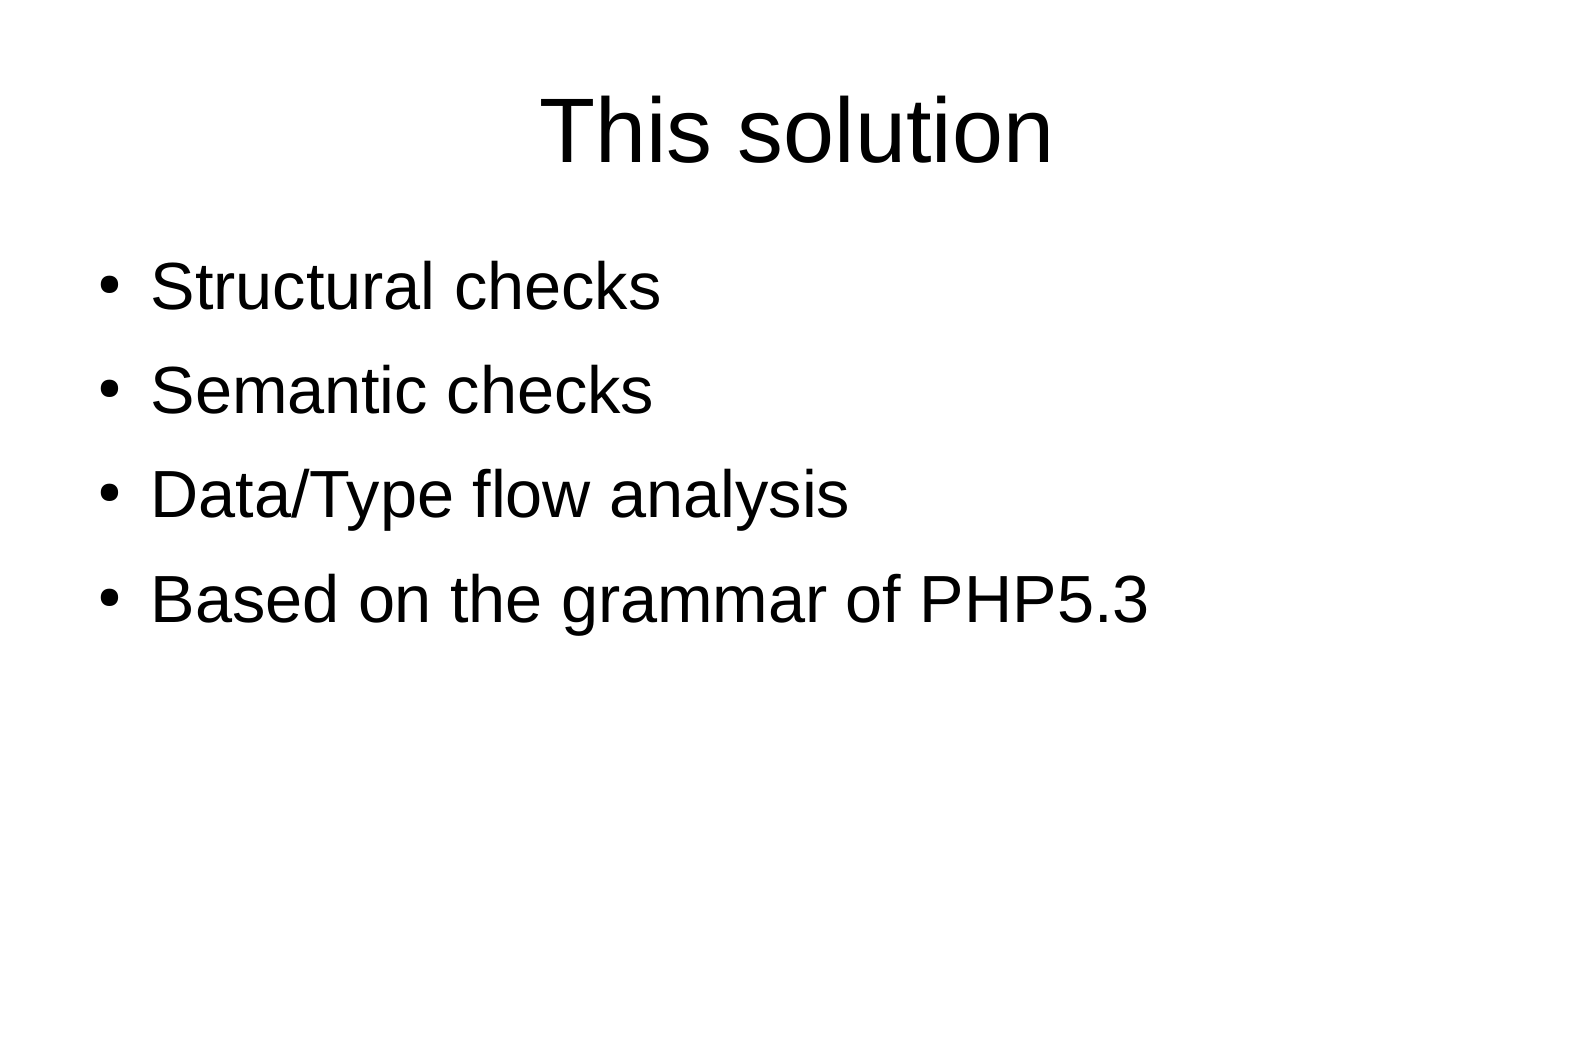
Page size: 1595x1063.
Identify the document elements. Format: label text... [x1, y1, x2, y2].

title This solution [79, 49, 1515, 213]
list Structural checks Semantic checks Data/Type flow analysis Based on the grammar of PHP5.3 [79, 248, 1515, 936]
